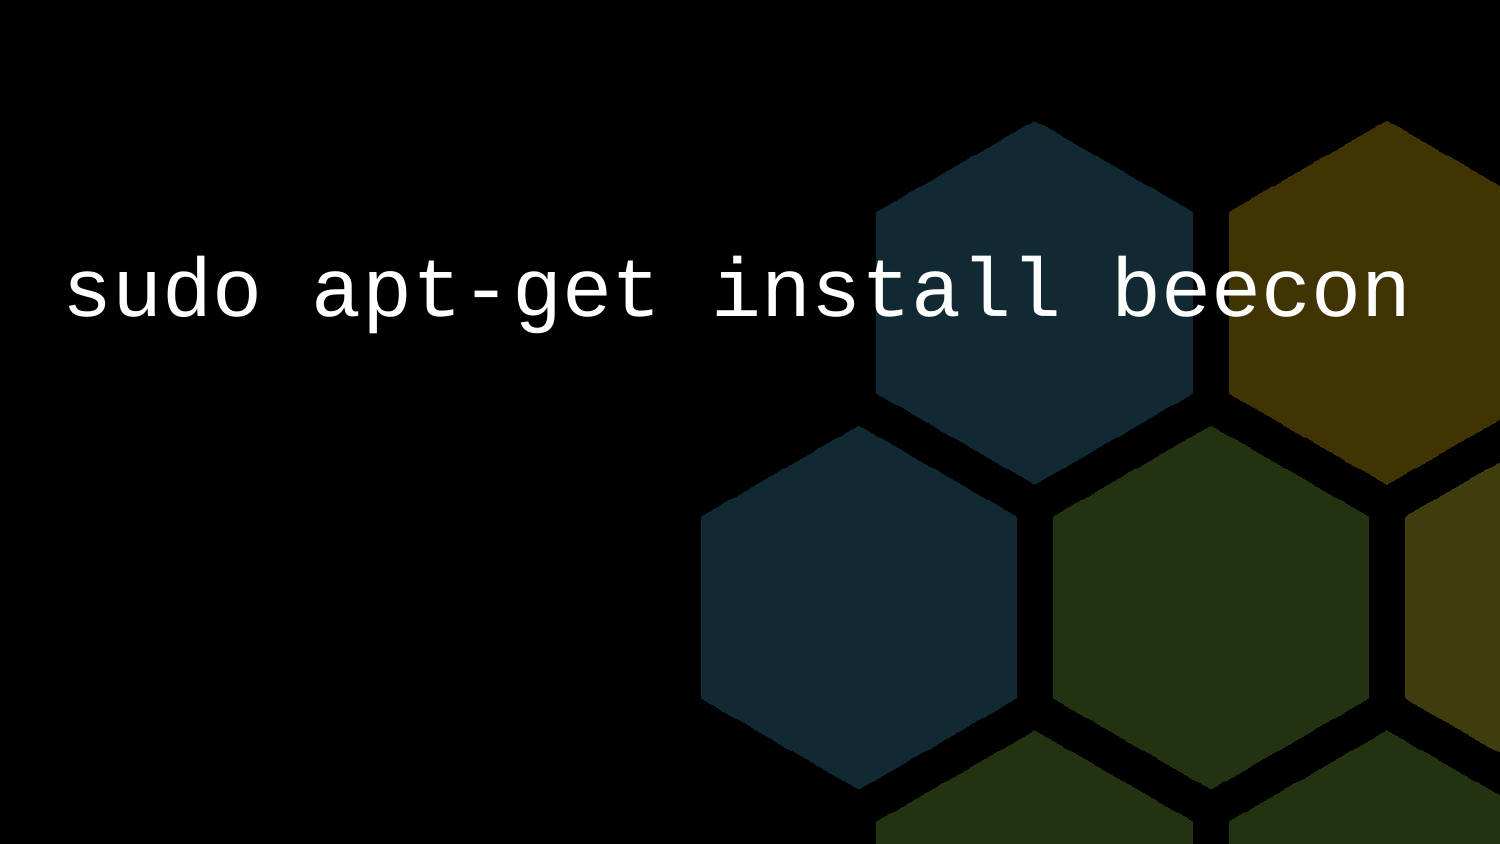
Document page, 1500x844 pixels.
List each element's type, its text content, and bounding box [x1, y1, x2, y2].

title sudo apt-get install beecon [47, 11, 1445, 349]
picture [0, 0, 1500, 844]
